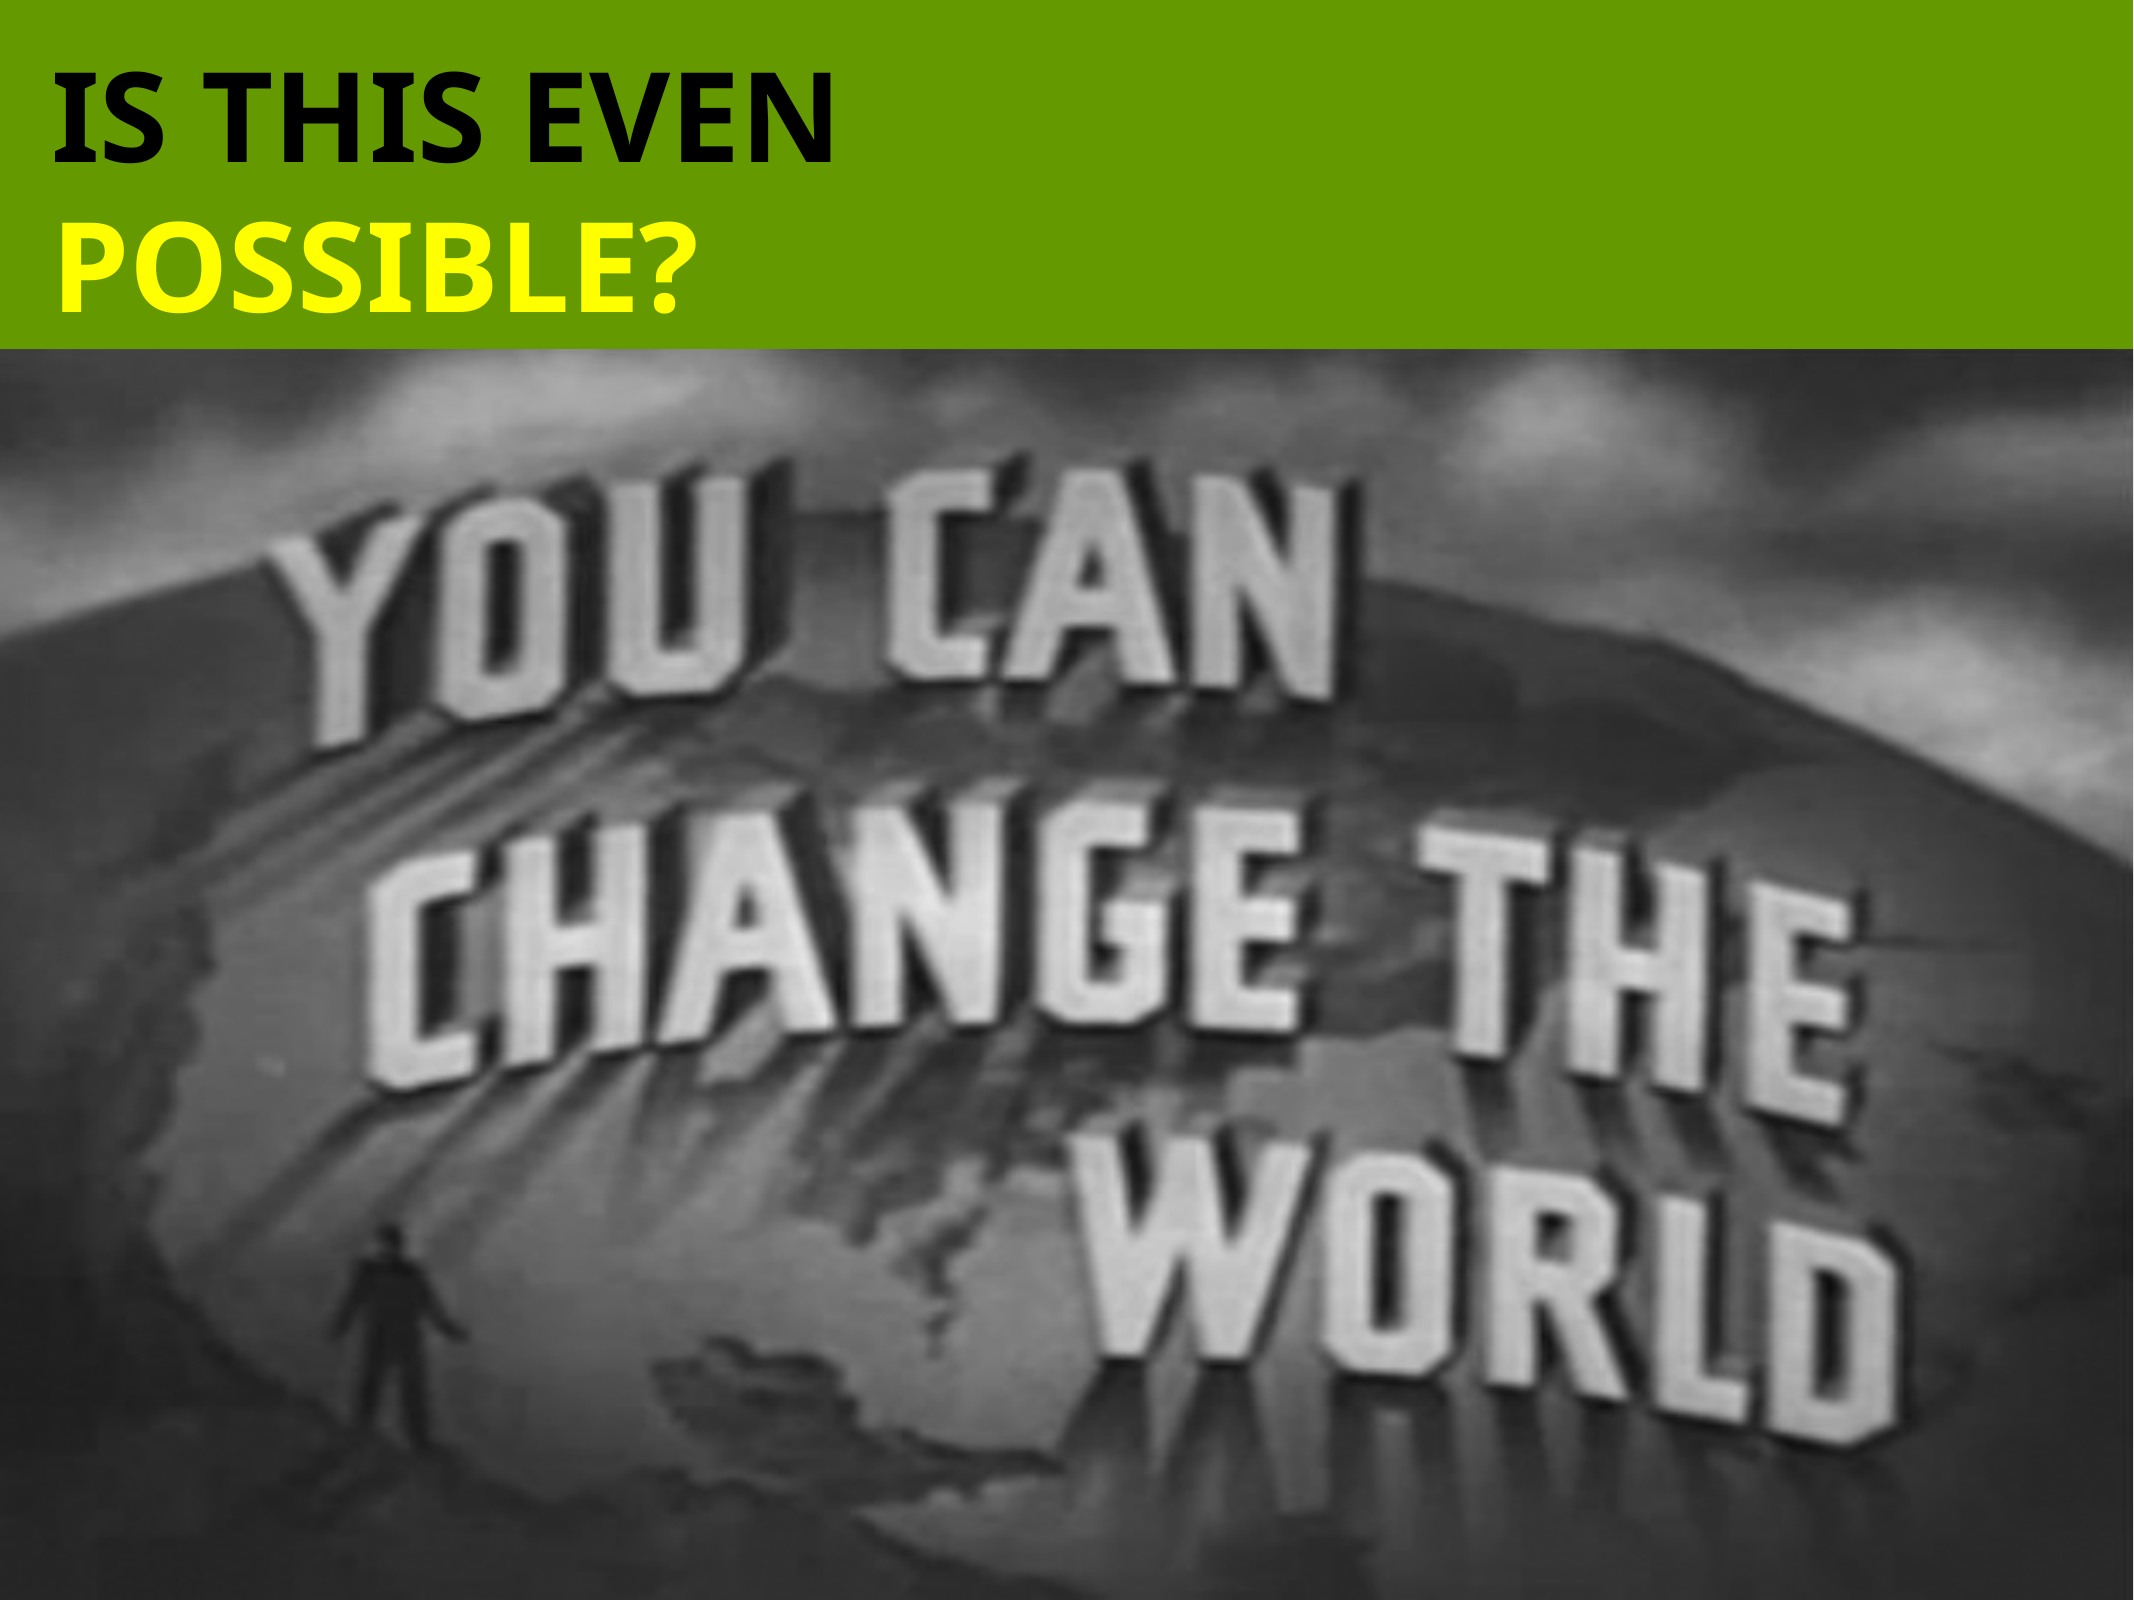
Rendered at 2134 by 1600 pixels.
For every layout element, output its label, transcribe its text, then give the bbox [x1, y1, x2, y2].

picture [0, 349, 2134, 1600]
text_box IS THIS EVEN POSSIBLE? [41, 37, 2063, 349]
